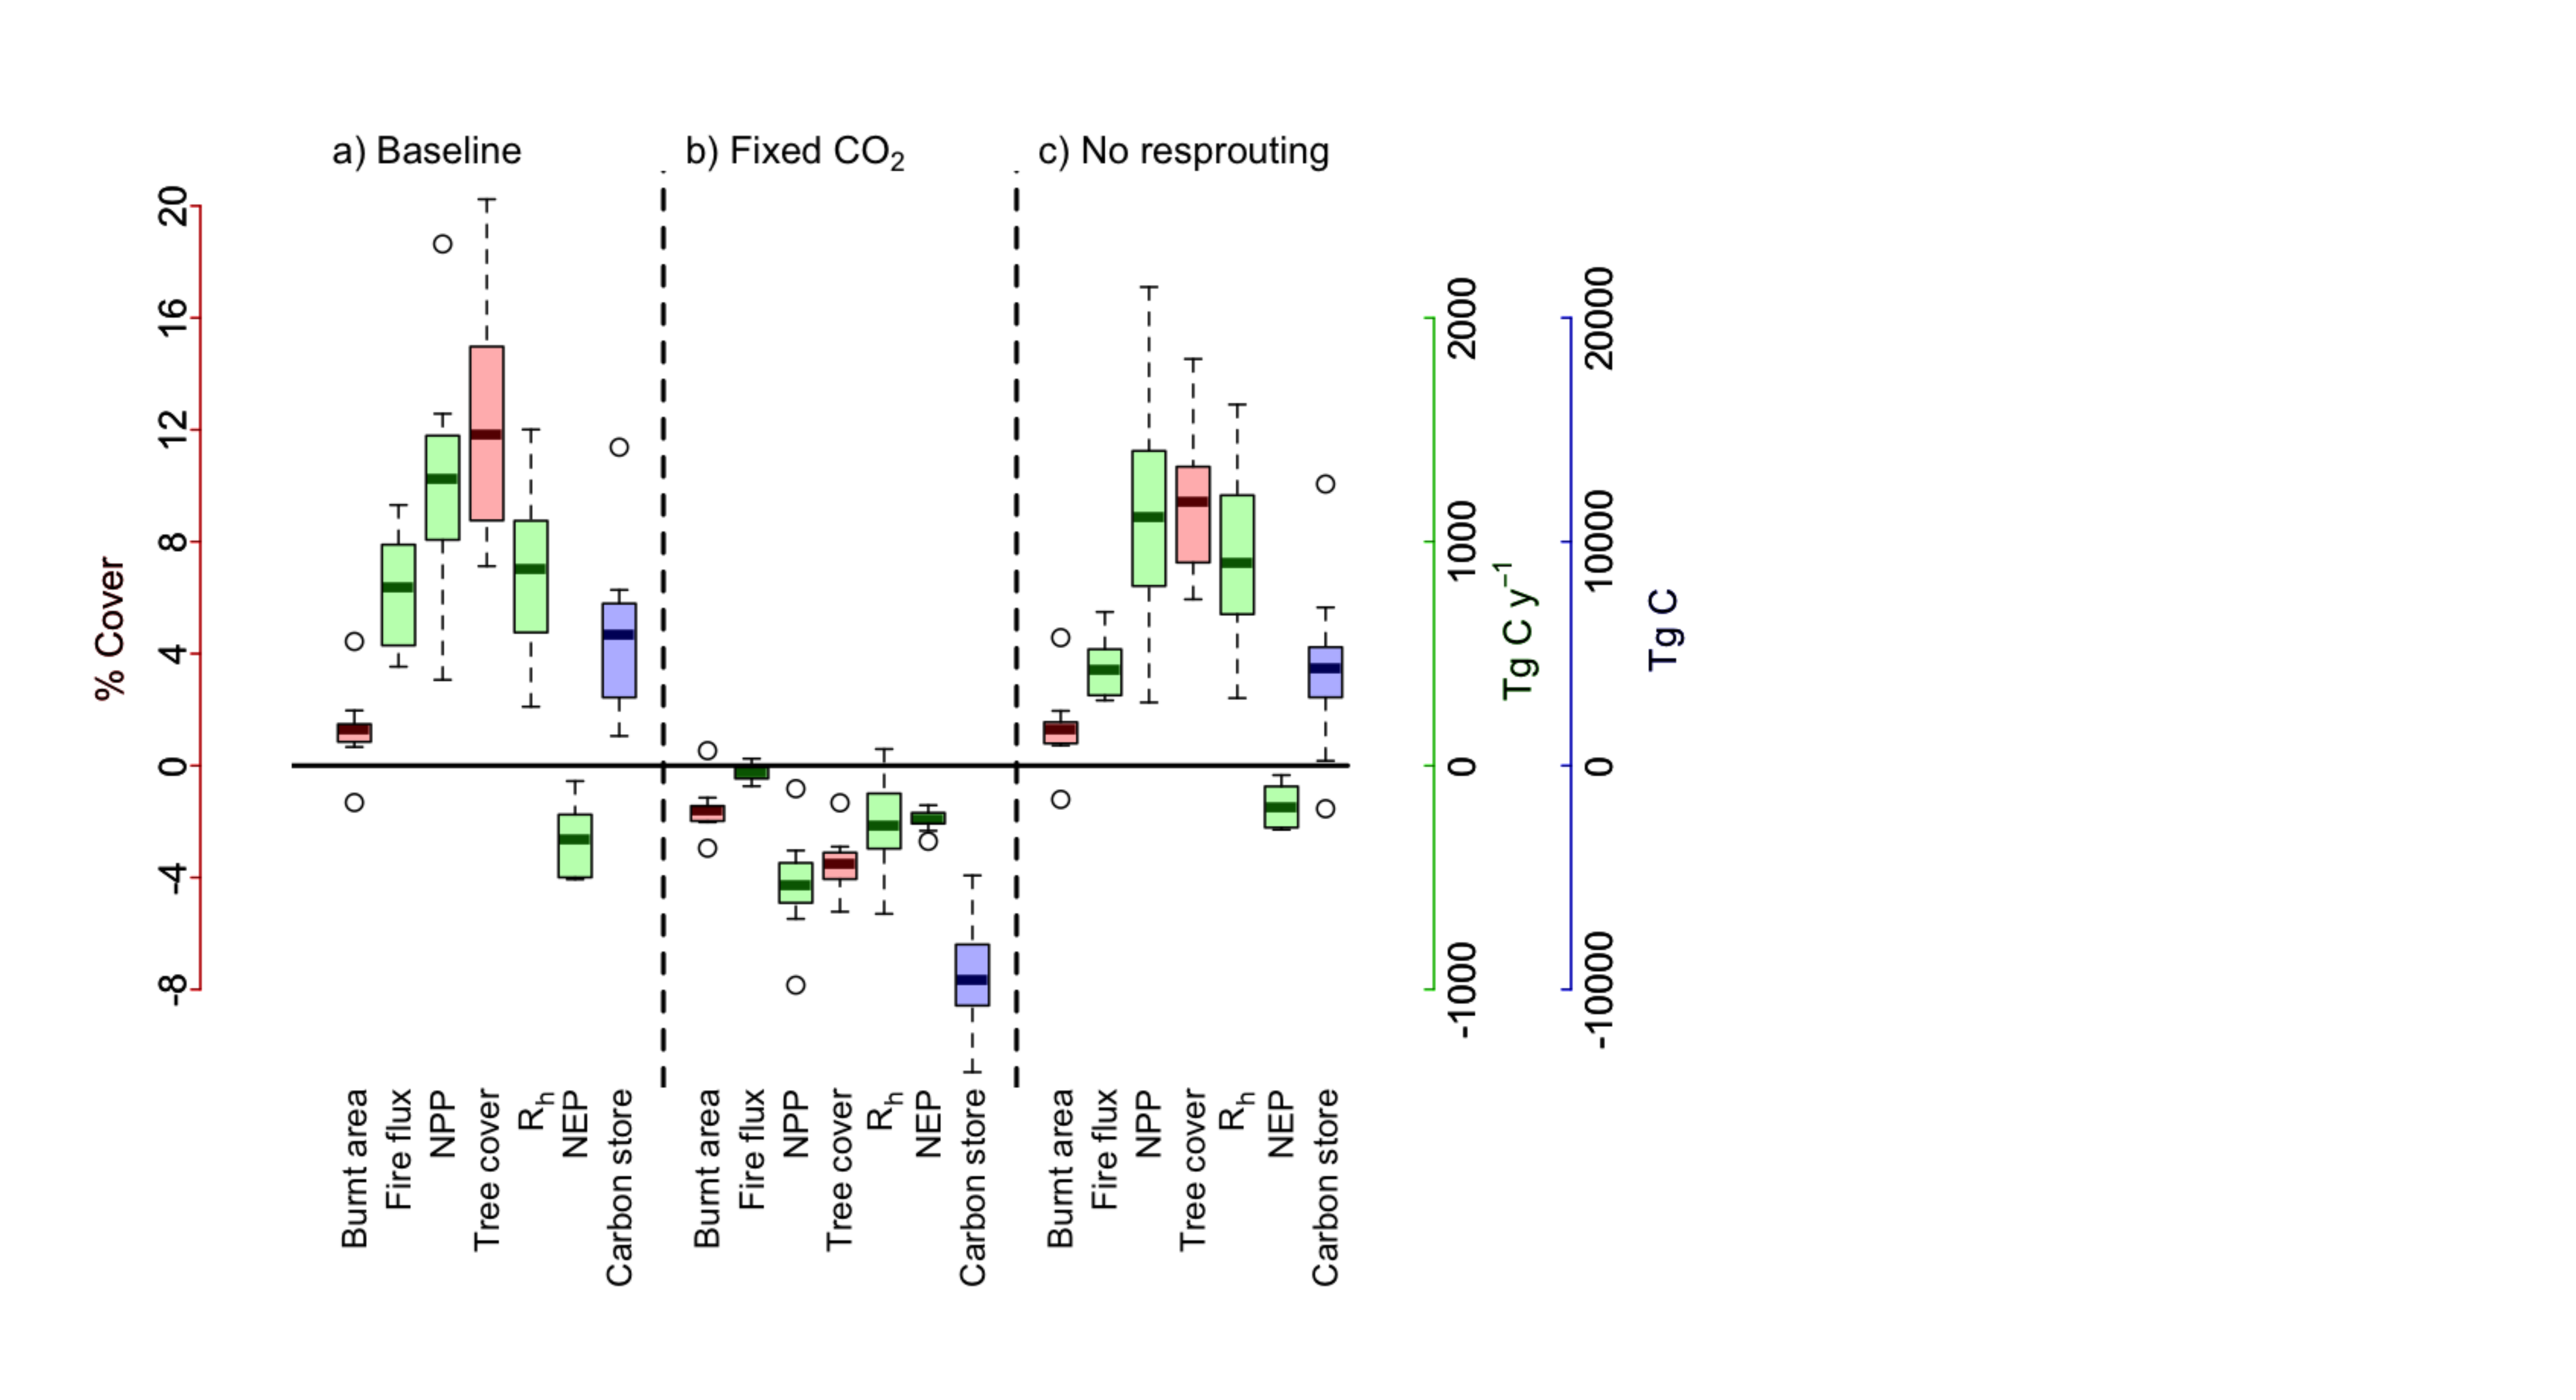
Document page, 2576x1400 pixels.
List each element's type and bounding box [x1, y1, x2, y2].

picture [73, 120, 1724, 1323]
